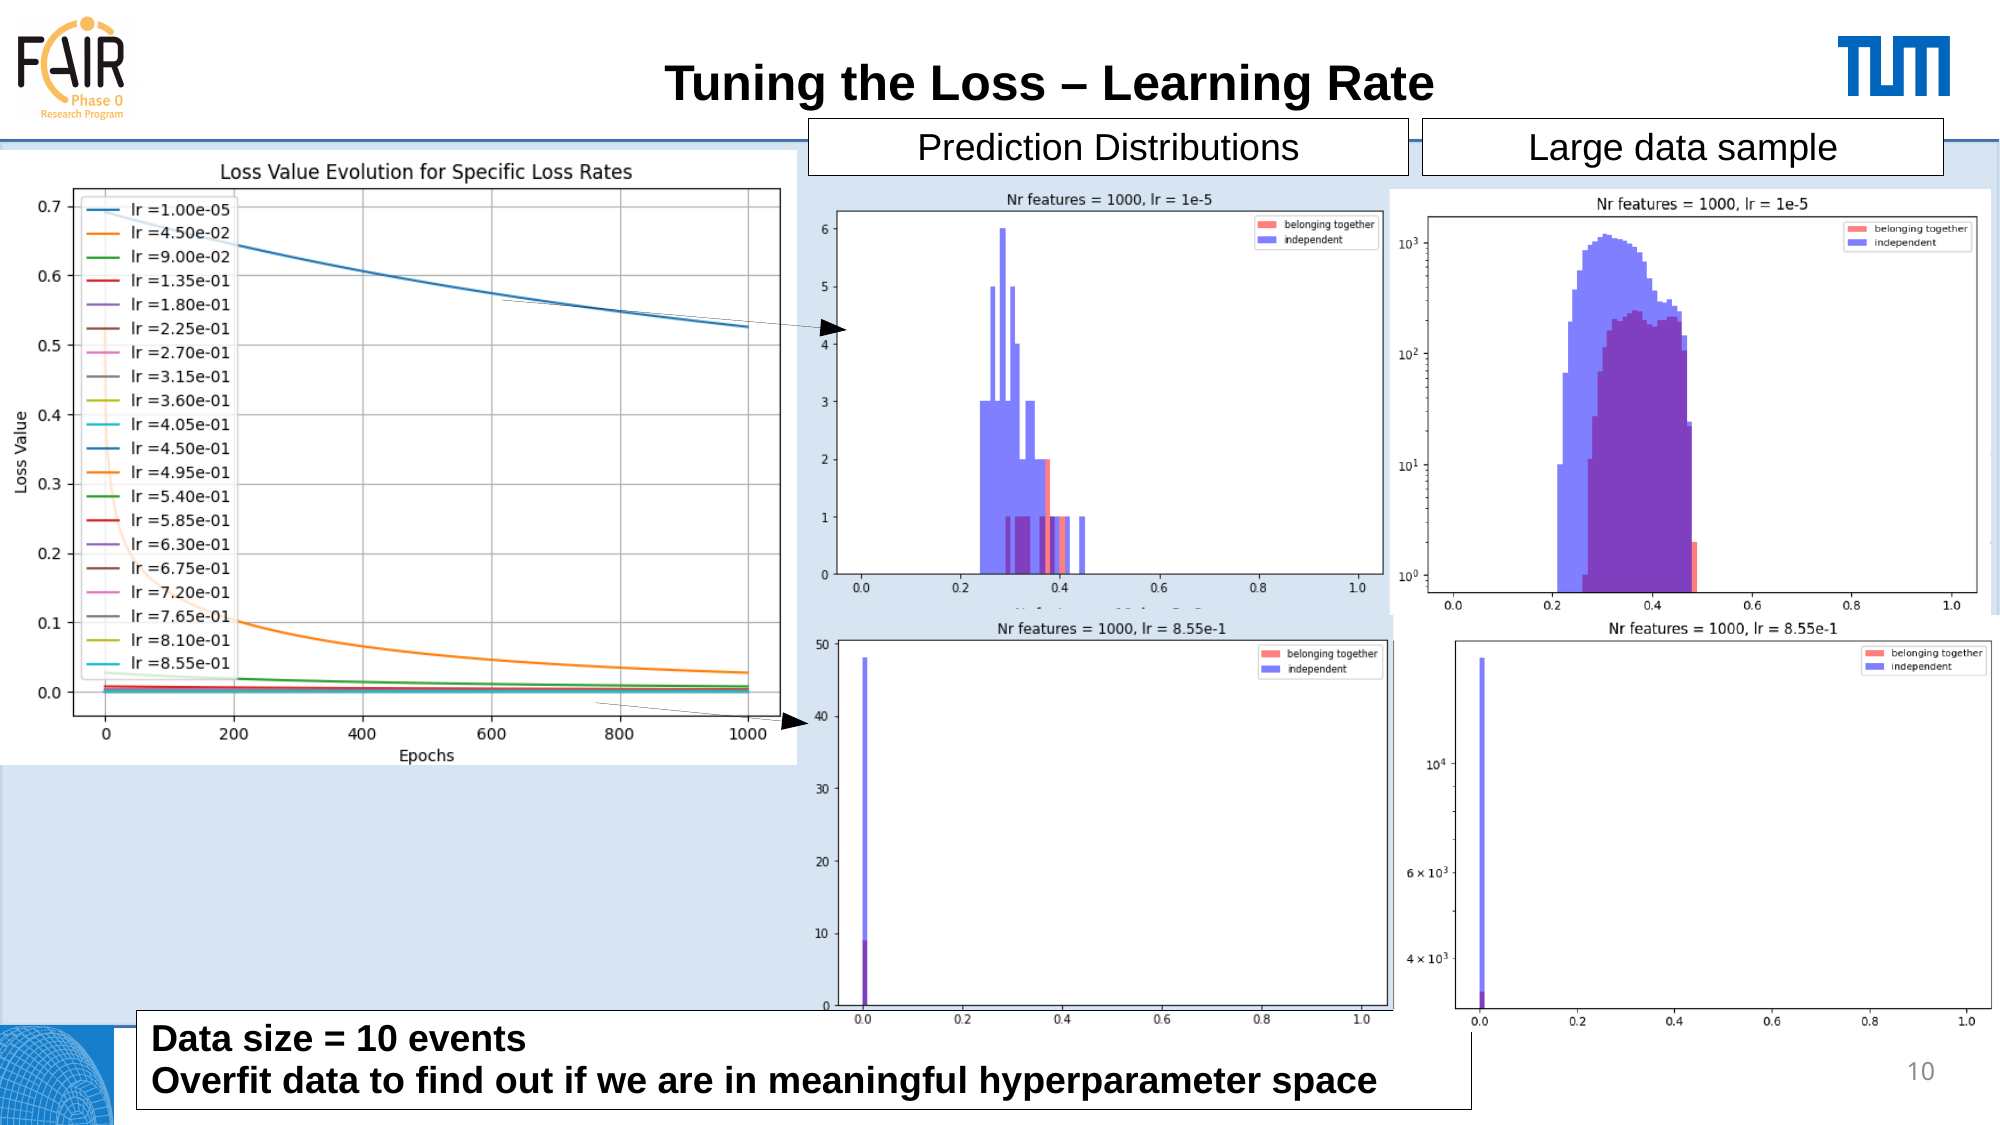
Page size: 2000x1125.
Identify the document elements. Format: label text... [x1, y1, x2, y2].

text_box Prediction Distributions [808, 118, 1409, 176]
picture [0, 1025, 114, 1125]
text_box Tuning the Loss – Learning Rate [330, 48, 1771, 119]
picture [805, 185, 2000, 1032]
picture [15, 15, 142, 120]
picture [1838, 36, 1950, 96]
picture [0, 149, 797, 766]
text_box Data size = 10 events Overfit data to find out if we are in meaningful hyperparameter space [136, 1010, 1472, 1110]
text_box Large data sample [1422, 118, 1944, 176]
